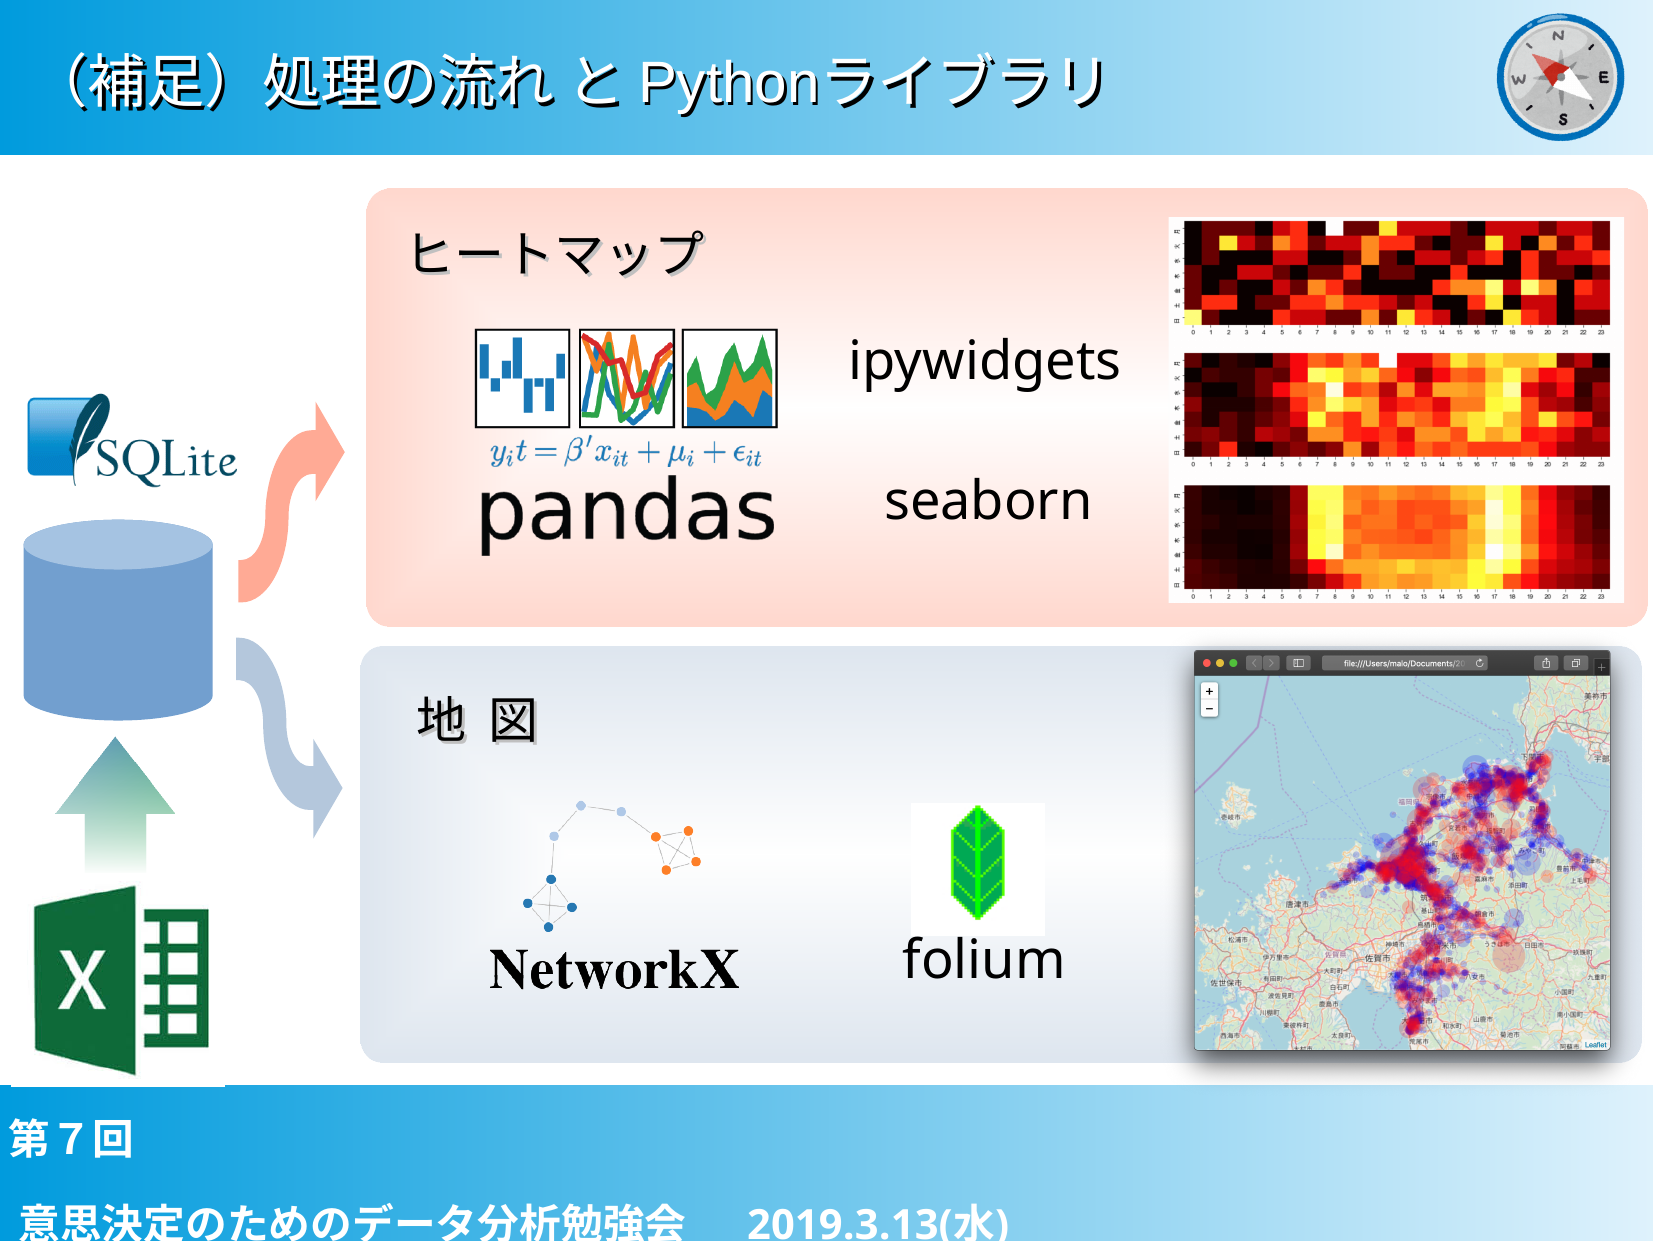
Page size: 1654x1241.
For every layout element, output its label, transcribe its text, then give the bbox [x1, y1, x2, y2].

text_box ヒートマップ [389, 206, 815, 272]
text_box [55, 737, 174, 873]
picture [911, 803, 1045, 913]
picture [1491, 9, 1630, 148]
text_box [23, 547, 213, 721]
text_box ipywidgets [834, 314, 1146, 432]
picture [23, 389, 239, 489]
text_box folium [887, 913, 1087, 1031]
text_box [360, 646, 1157, 1063]
text_box 第７回 意思決定のためのデータ分析勉強会 2019.3.13(水) [0, 1098, 1134, 1241]
text_box [236, 637, 343, 839]
text_box [238, 401, 345, 603]
text_box 地 図 [401, 673, 1152, 756]
picture [472, 327, 781, 562]
picture [1168, 217, 1625, 603]
picture [484, 797, 745, 993]
text_box seaborn [869, 454, 1123, 572]
title （補足）処理の流れ と Pythonライブラリ [29, 25, 1264, 130]
picture [11, 873, 225, 1098]
text_box [366, 188, 1648, 627]
picture [1157, 625, 1647, 1099]
